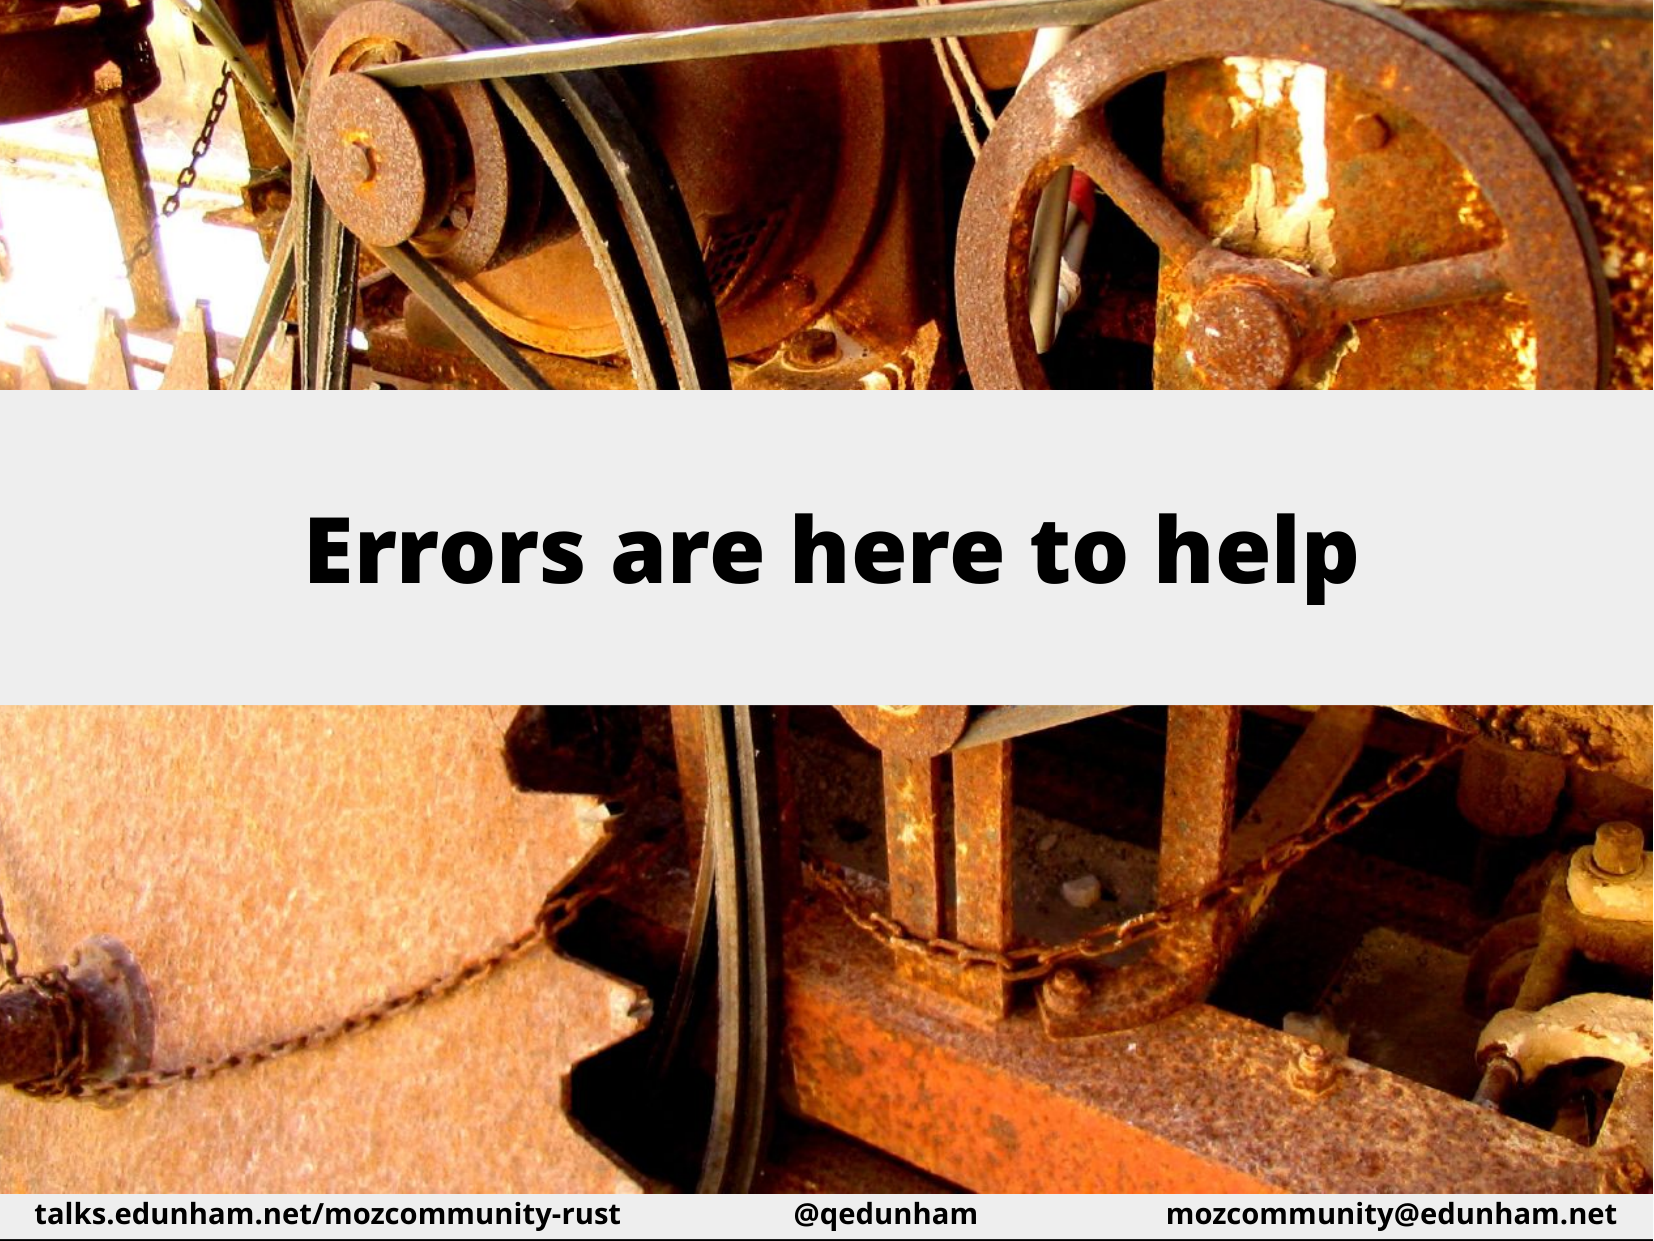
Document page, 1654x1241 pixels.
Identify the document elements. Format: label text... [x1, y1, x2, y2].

picture [0, 706, 1653, 1194]
title Errors are here to help [0, 390, 1653, 706]
picture [0, 0, 1653, 390]
